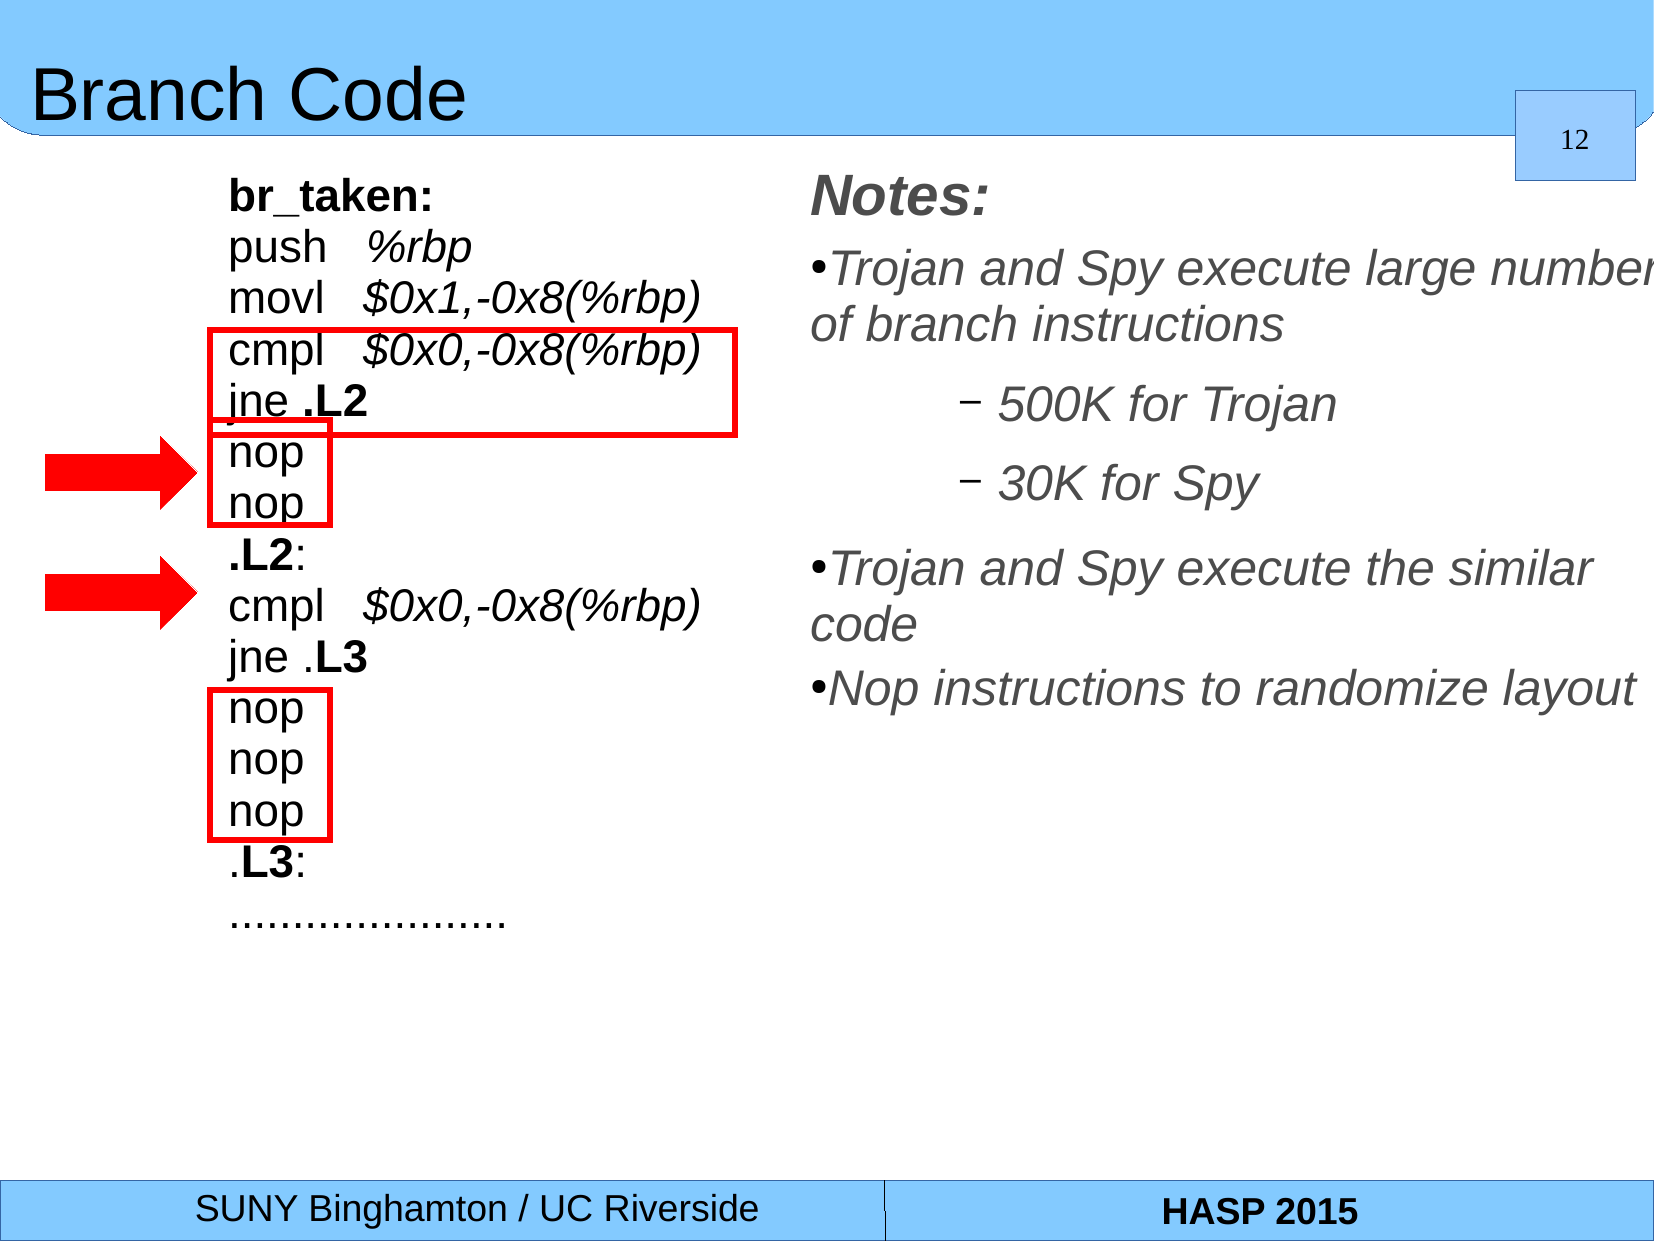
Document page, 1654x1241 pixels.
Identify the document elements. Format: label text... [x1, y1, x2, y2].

text_box [44, 435, 199, 511]
text_box [44, 555, 199, 631]
text_box br_taken: push %rbp movl $0x1,-0x8(%rbp) cmpl $0x0,-0x8(%rbp) jne .L2 nop nop .L2: cmpl $0x0,-0x8(%rbp) jne .L3 nop nop nop .L3: ...................... [213, 333, 732, 432]
text_box br_taken: push %rbp movl $0x1,-0x8(%rbp) cmpl $0x0,-0x8(%rbp) jne .L2 nop nop .L2: cmpl $0x0,-0x8(%rbp) jne .L3 nop nop nop .L3: ...................... [213, 162, 826, 1081]
list Nop instructions to randomize layout [810, 660, 1654, 811]
list Trojan and Spy execute large number of branch instructions 500K for Trojan 30K for Spy Trojan and Spy execute the similar code [810, 240, 1654, 660]
text_box [1515, 131, 1636, 166]
list Notes: [810, 162, 1051, 238]
text_box br_taken: push %rbp movl $0x1,-0x8(%rbp) cmpl $0x0,-0x8(%rbp) jne .L2 nop nop .L2: cmpl $0x0,-0x8(%rbp) jne .L3 nop nop nop .L3: ...................... [213, 438, 327, 522]
text_box br_taken: push %rbp movl $0x1,-0x8(%rbp) cmpl $0x0,-0x8(%rbp) jne .L2 nop nop .L2: cmpl $0x0,-0x8(%rbp) jne .L3 nop nop nop .L3: ...................... [213, 693, 327, 837]
title Branch Code [30, 45, 1636, 131]
